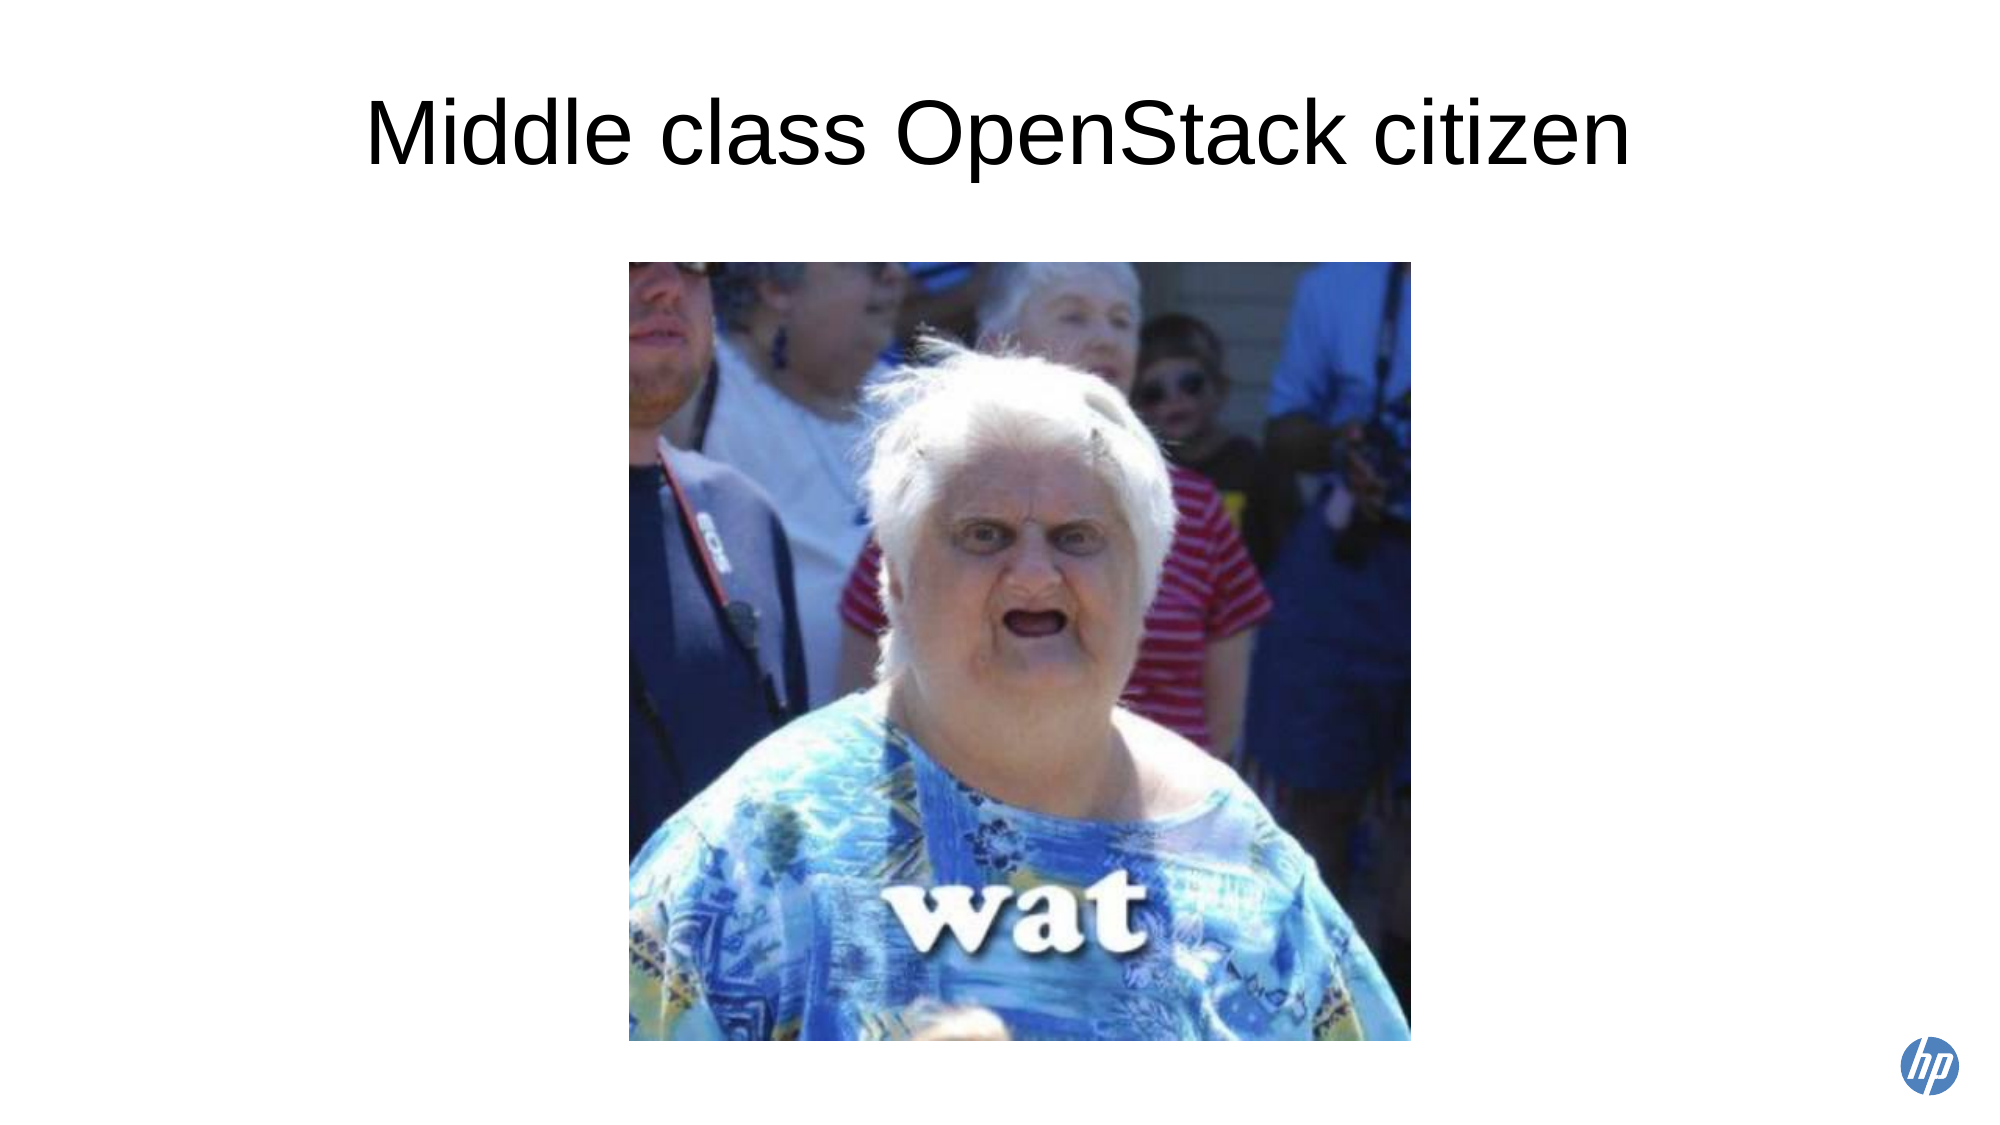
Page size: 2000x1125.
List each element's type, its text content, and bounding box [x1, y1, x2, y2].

picture [629, 262, 1411, 1041]
title Middle class OpenStack citizen [0, 4, 2000, 260]
